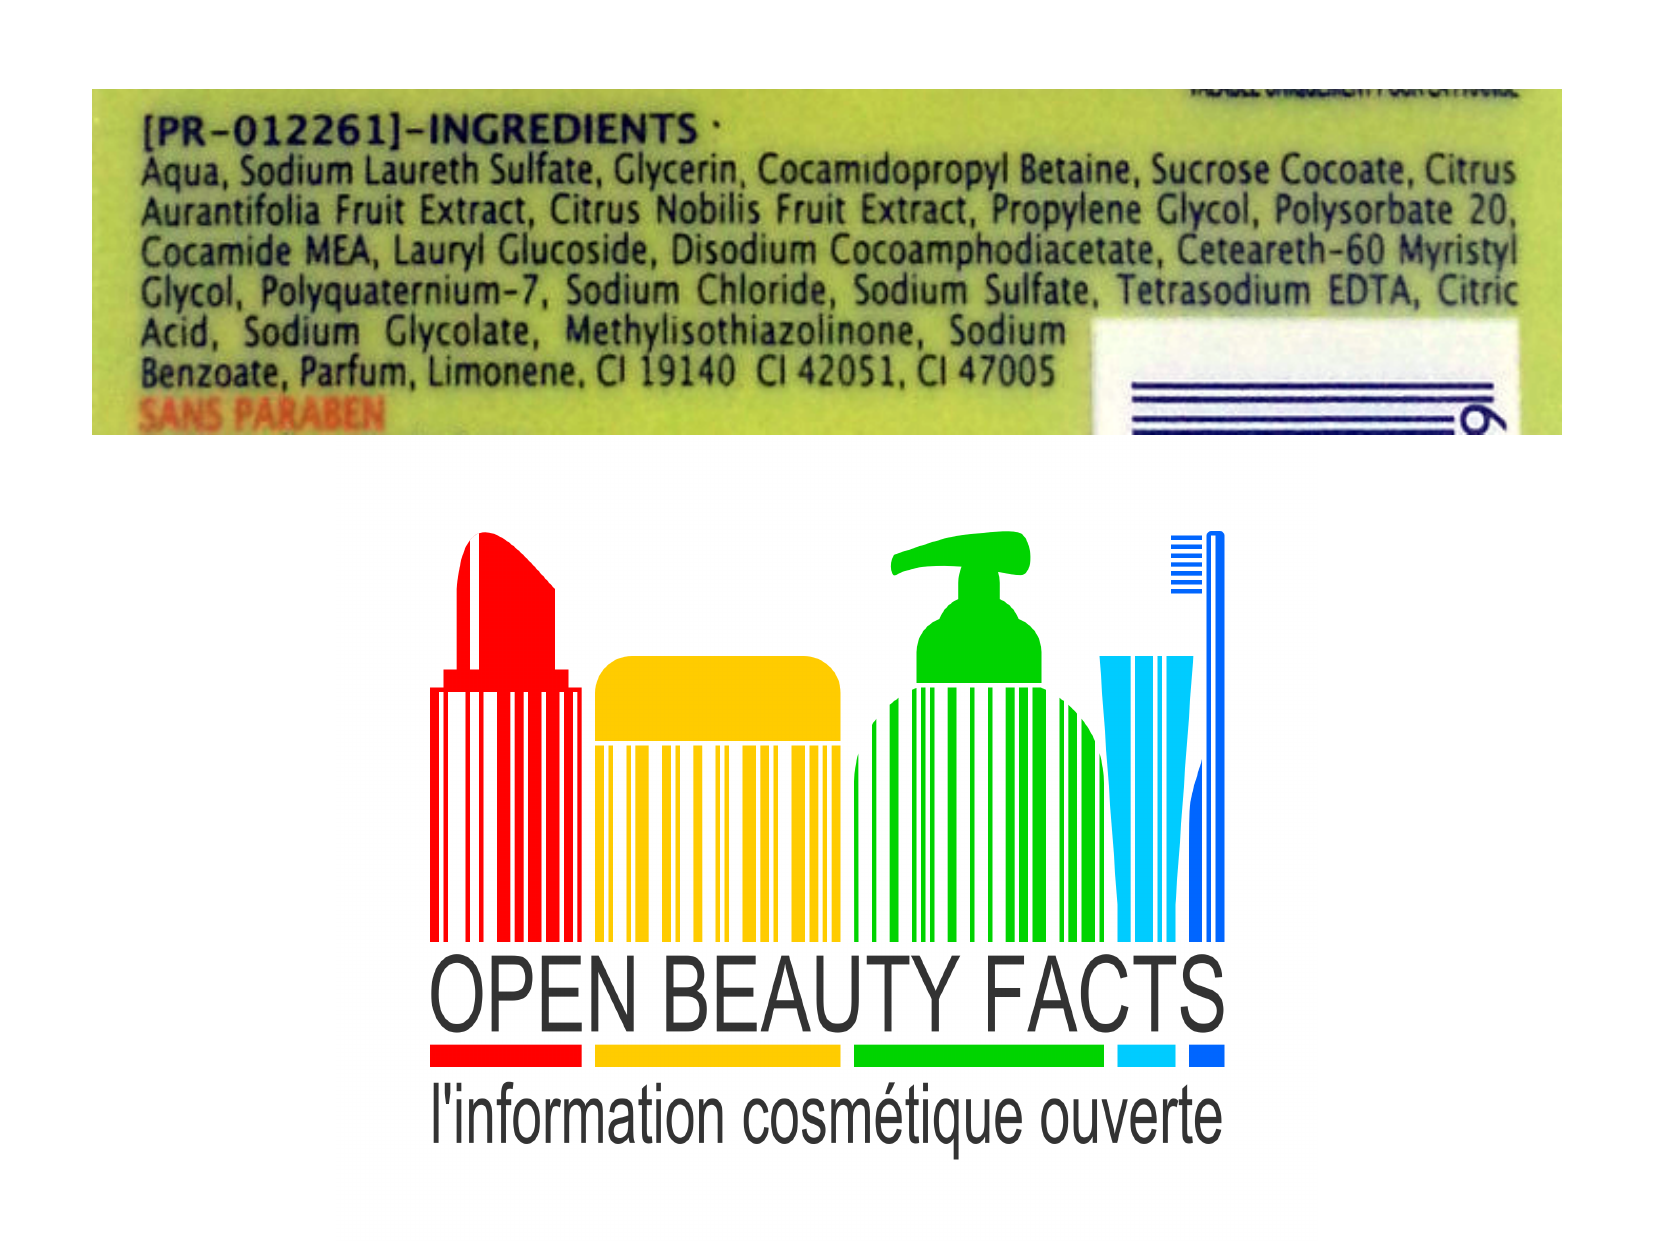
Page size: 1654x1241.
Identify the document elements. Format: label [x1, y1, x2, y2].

picture [336, 437, 1318, 1241]
picture [92, 89, 1562, 436]
